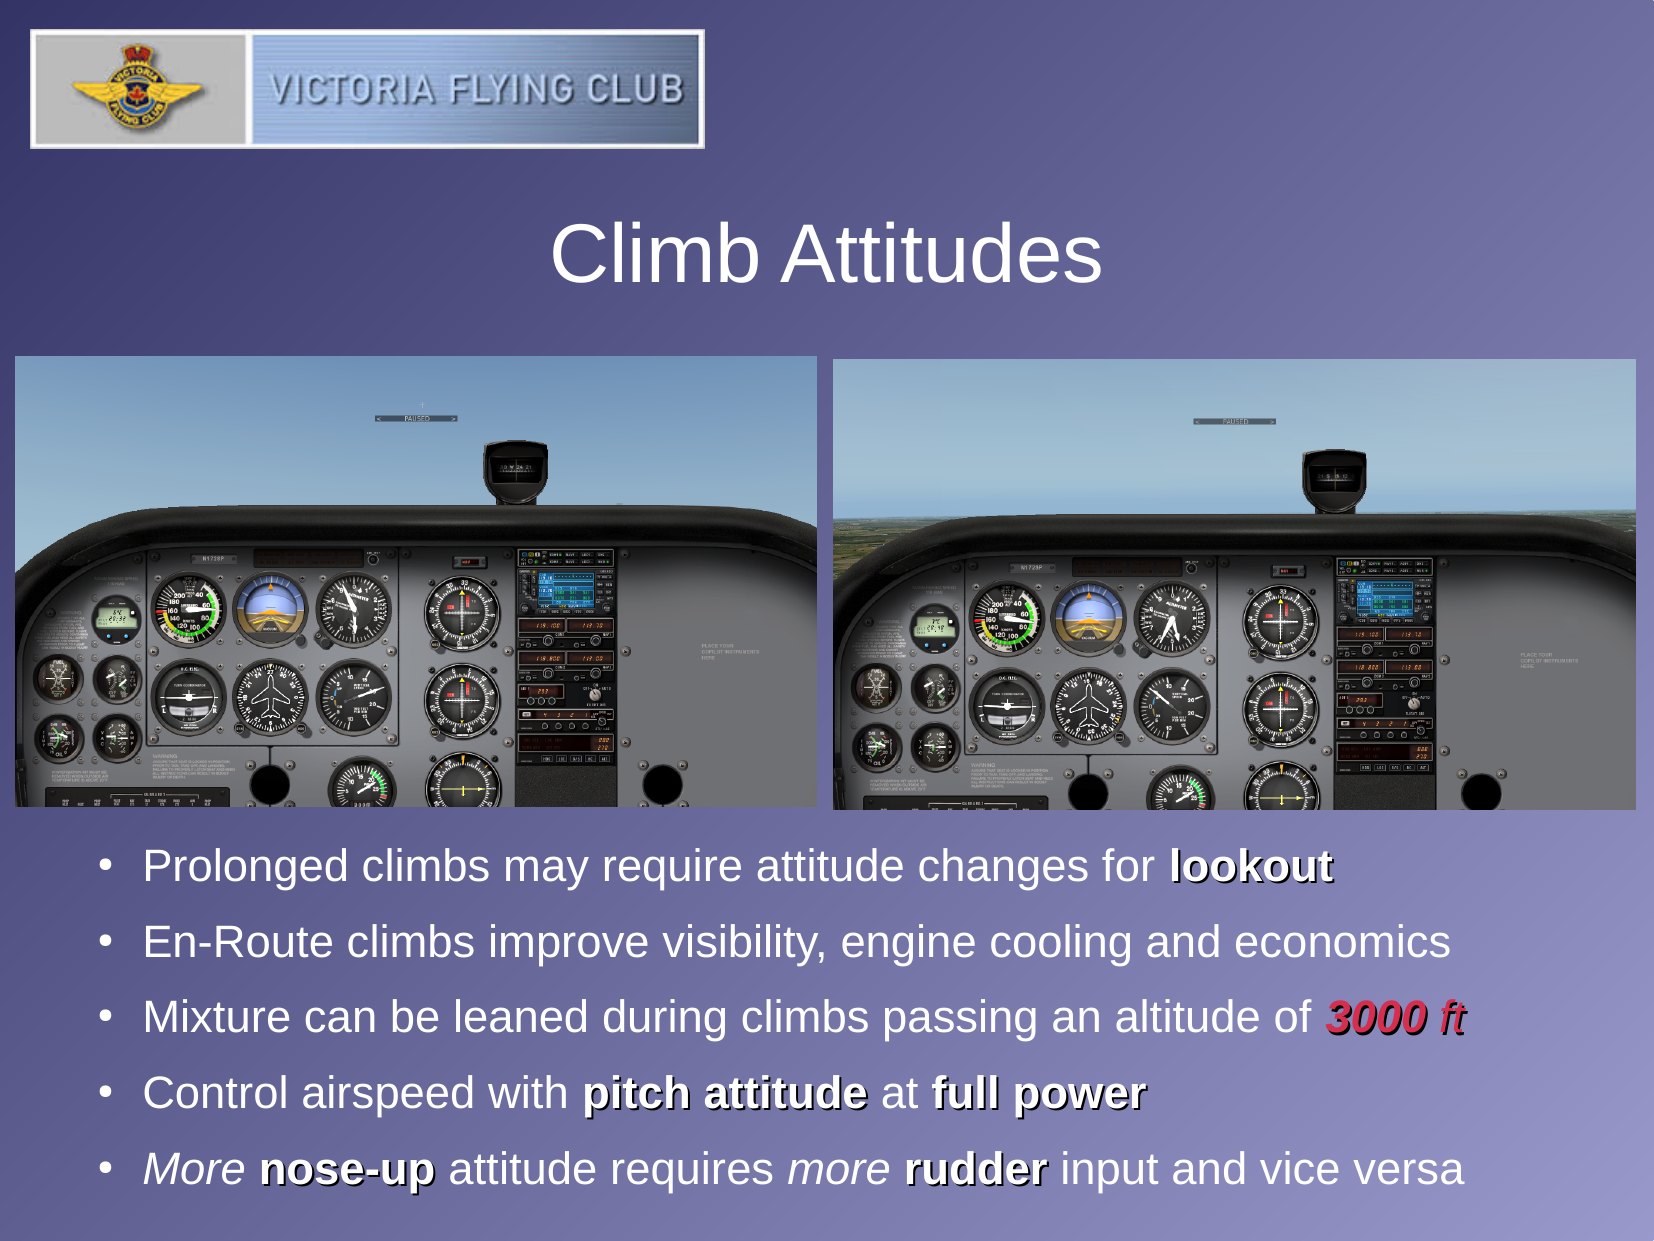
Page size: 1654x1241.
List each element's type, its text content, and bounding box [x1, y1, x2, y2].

picture [833, 359, 1636, 811]
list Prolonged climbs may require attitude changes for lookout En-Route climbs improve visibility, engine cooling and economics Mixture can be leaned during climbs passing an altitude of 3000 ft Control airspeed with pitch attitude at full power More nose-up attitude requires more rudder input and vice versa [82, 840, 1571, 1201]
title Climb Attitudes [82, 149, 1571, 357]
picture [30, 29, 705, 149]
picture [15, 356, 817, 807]
